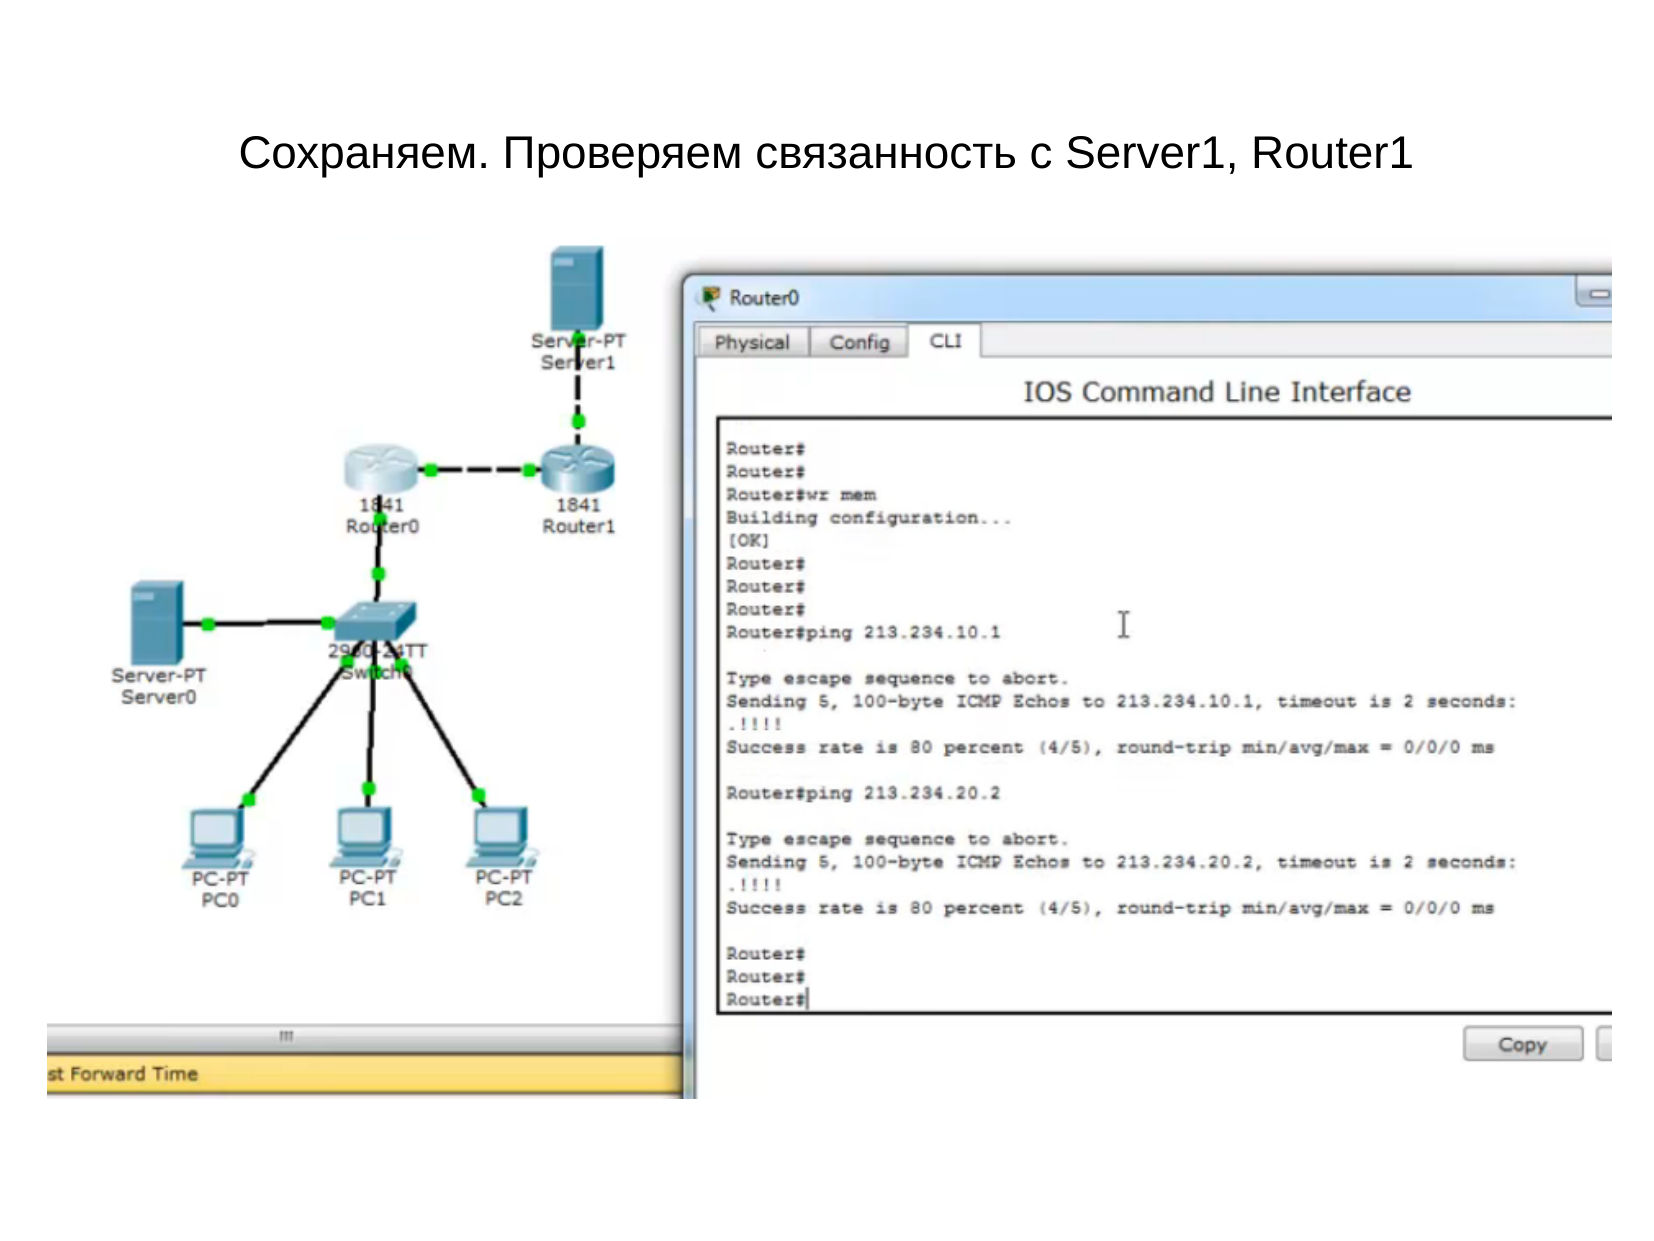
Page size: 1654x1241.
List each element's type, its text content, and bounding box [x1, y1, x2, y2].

title Сохраняем. Проверяем связанность с Server1, Router1 [82, 49, 1571, 236]
picture [47, 236, 1612, 1099]
